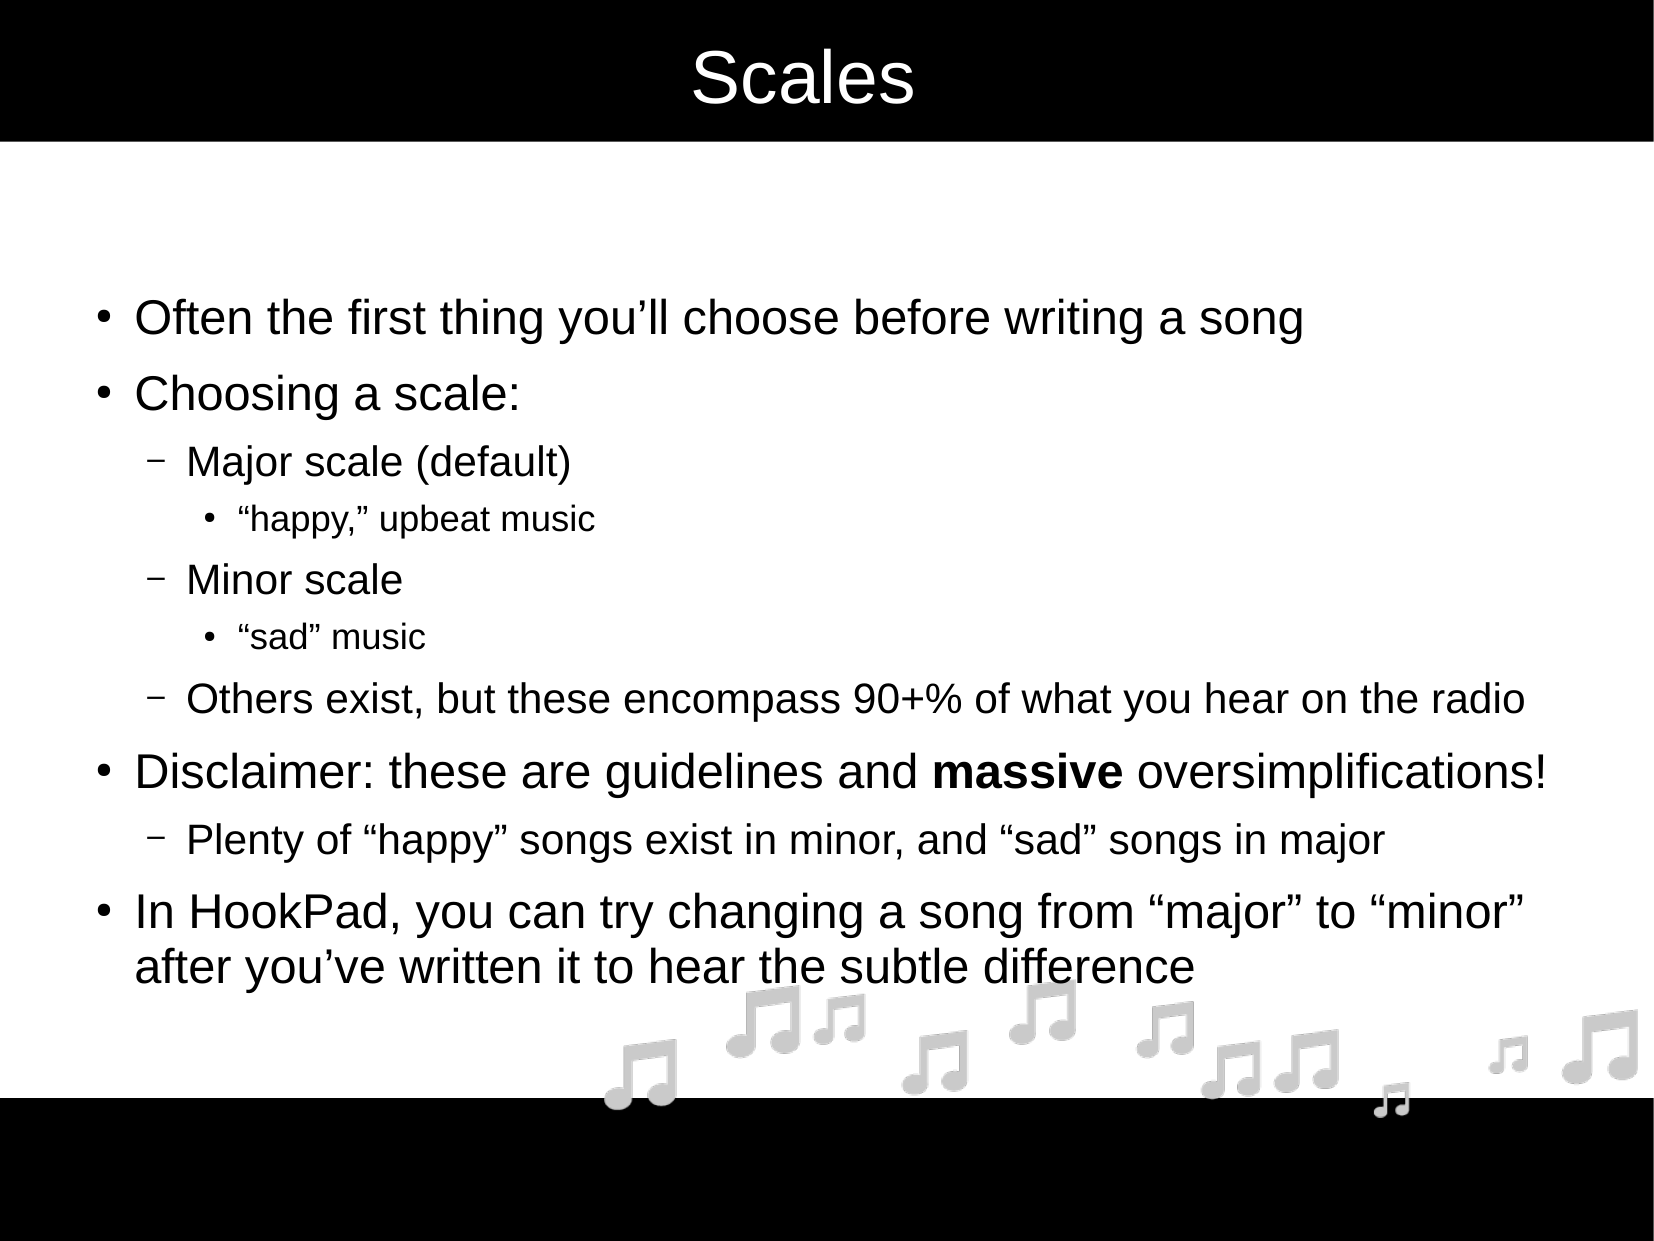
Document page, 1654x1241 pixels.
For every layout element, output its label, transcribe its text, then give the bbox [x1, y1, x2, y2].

title Scales [59, 8, 1548, 148]
list Often the first thing you’ll choose before writing a song Choosing a scale: Major scale (default) “happy,” upbeat music Minor scale “sad” music Others exist, but these encompass 90+% of what you hear on the radio Disclaimer: these are guidelines and massive oversimplifications! Plenty of “happy” songs exist in minor, and “sad” songs in major In HookPad, you can try changing a song from “major” to “minor” after you’ve written it to hear the subtle difference [82, 290, 1571, 1010]
